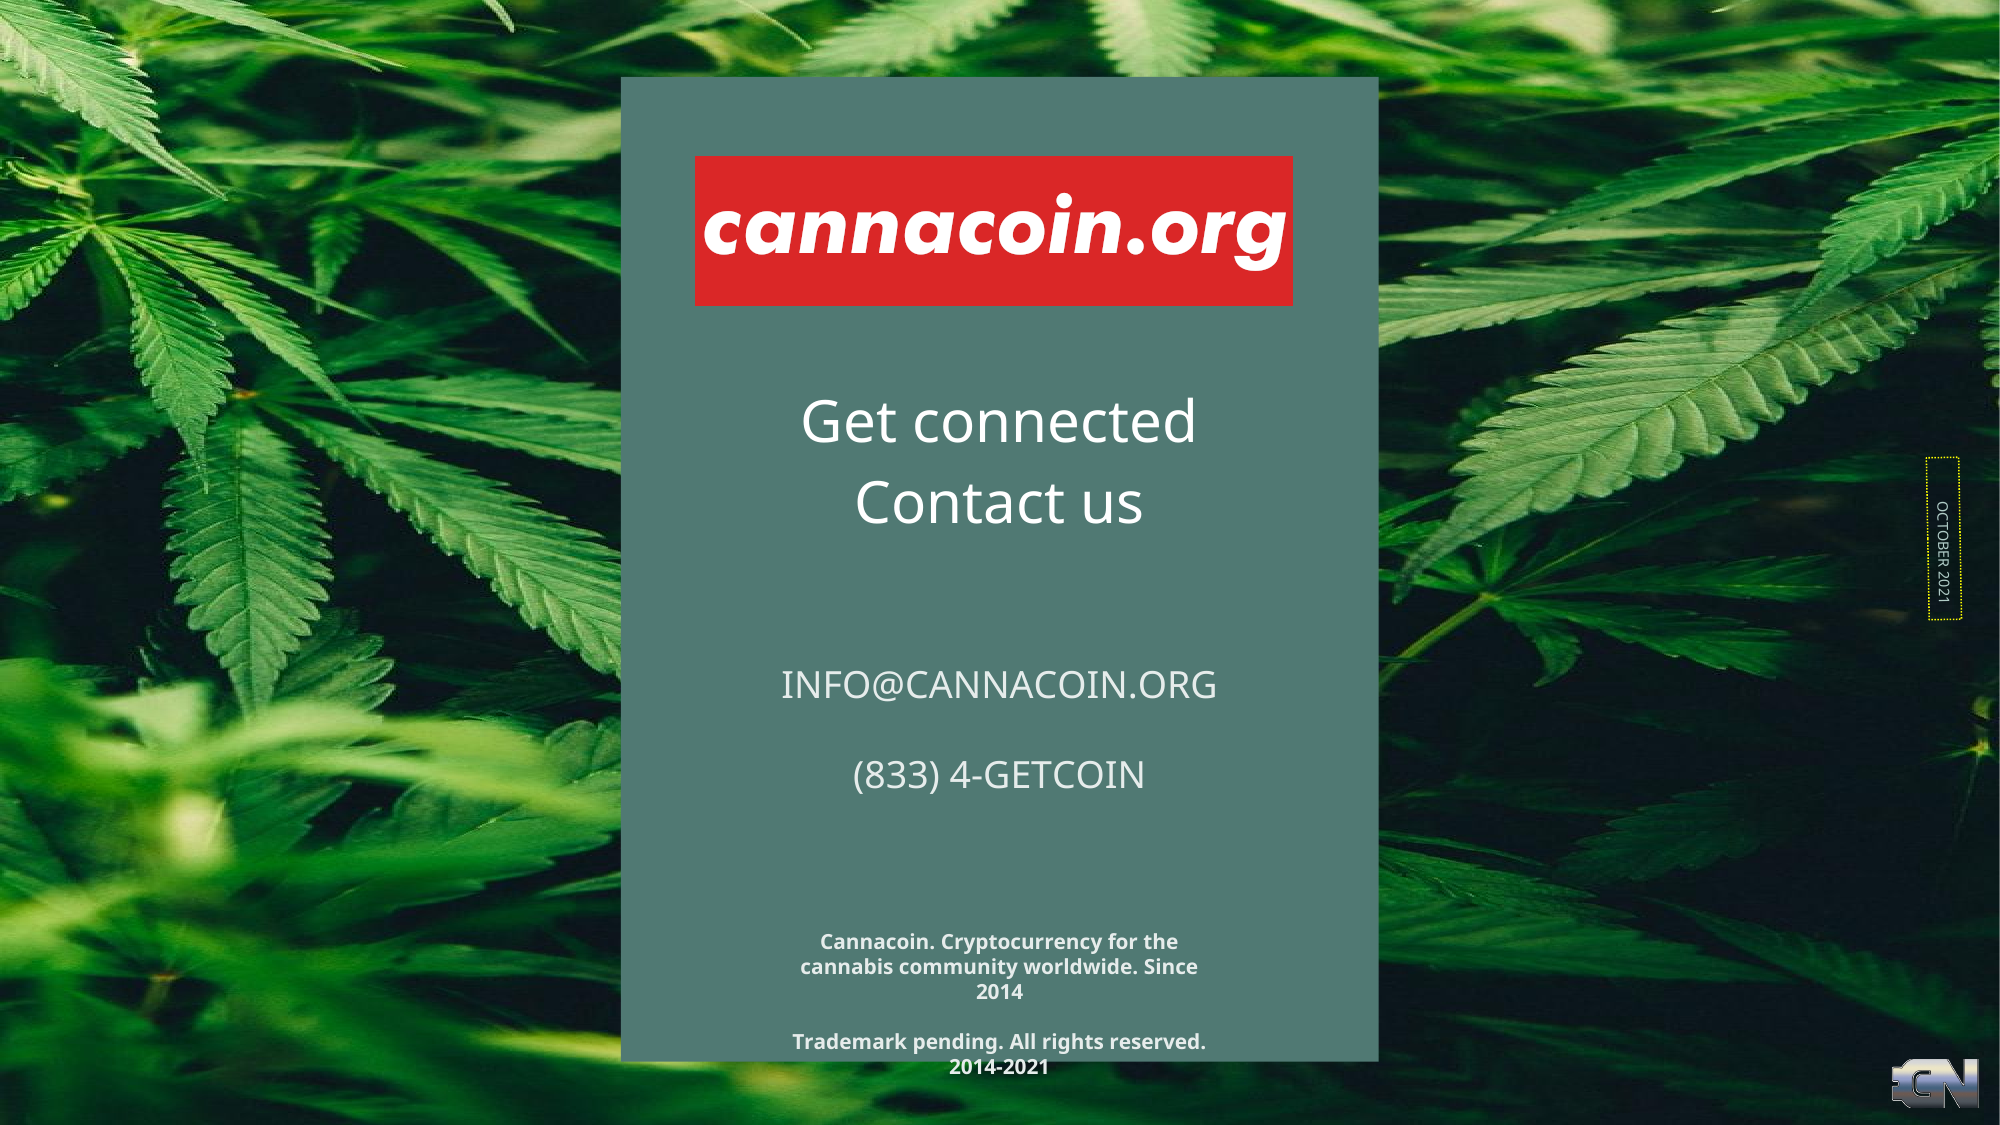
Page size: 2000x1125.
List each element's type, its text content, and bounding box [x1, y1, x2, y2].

text_box Get connected Contact us [610, 365, 1389, 624]
text_box OCTOBER 2021 [1926, 457, 1962, 620]
text_box Cannacoin. Cryptocurrency for the cannabis community worldwide. Since 2014 Trademark pending. All rights reserved. 2014-2021 [764, 921, 1235, 1087]
text_box [620, 624, 1379, 1062]
picture [0, 0, 2000, 1125]
text_box [620, 76, 1379, 365]
text_box INFO@CANNACOIN.ORG (833) 4-GETCOIN [715, 608, 1285, 804]
